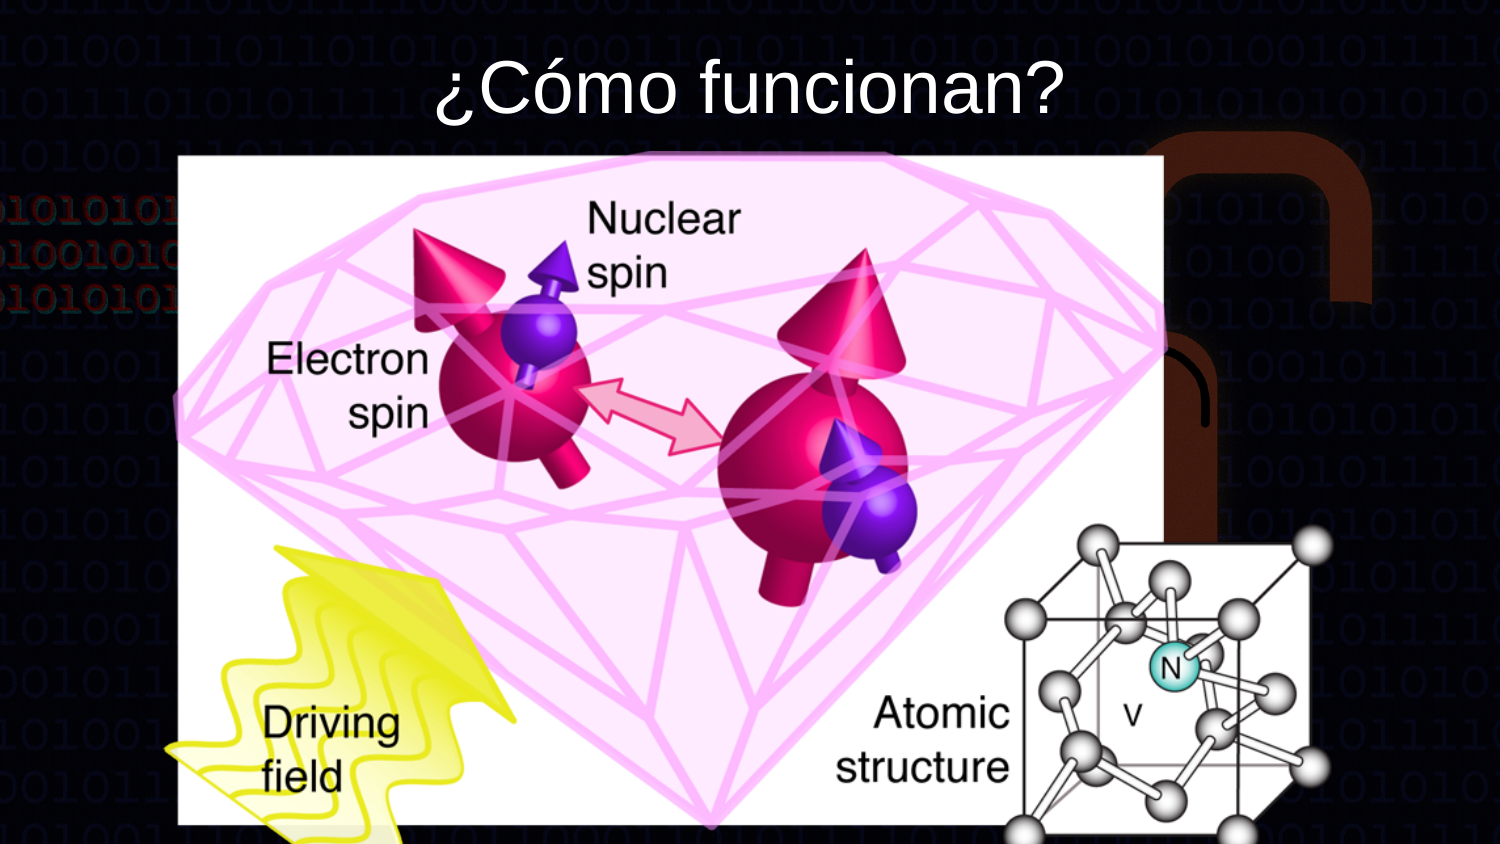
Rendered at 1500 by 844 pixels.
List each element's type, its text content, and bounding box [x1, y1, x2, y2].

picture [0, 0, 1500, 844]
title ¿Cómo funcionan? [51, 23, 1449, 117]
